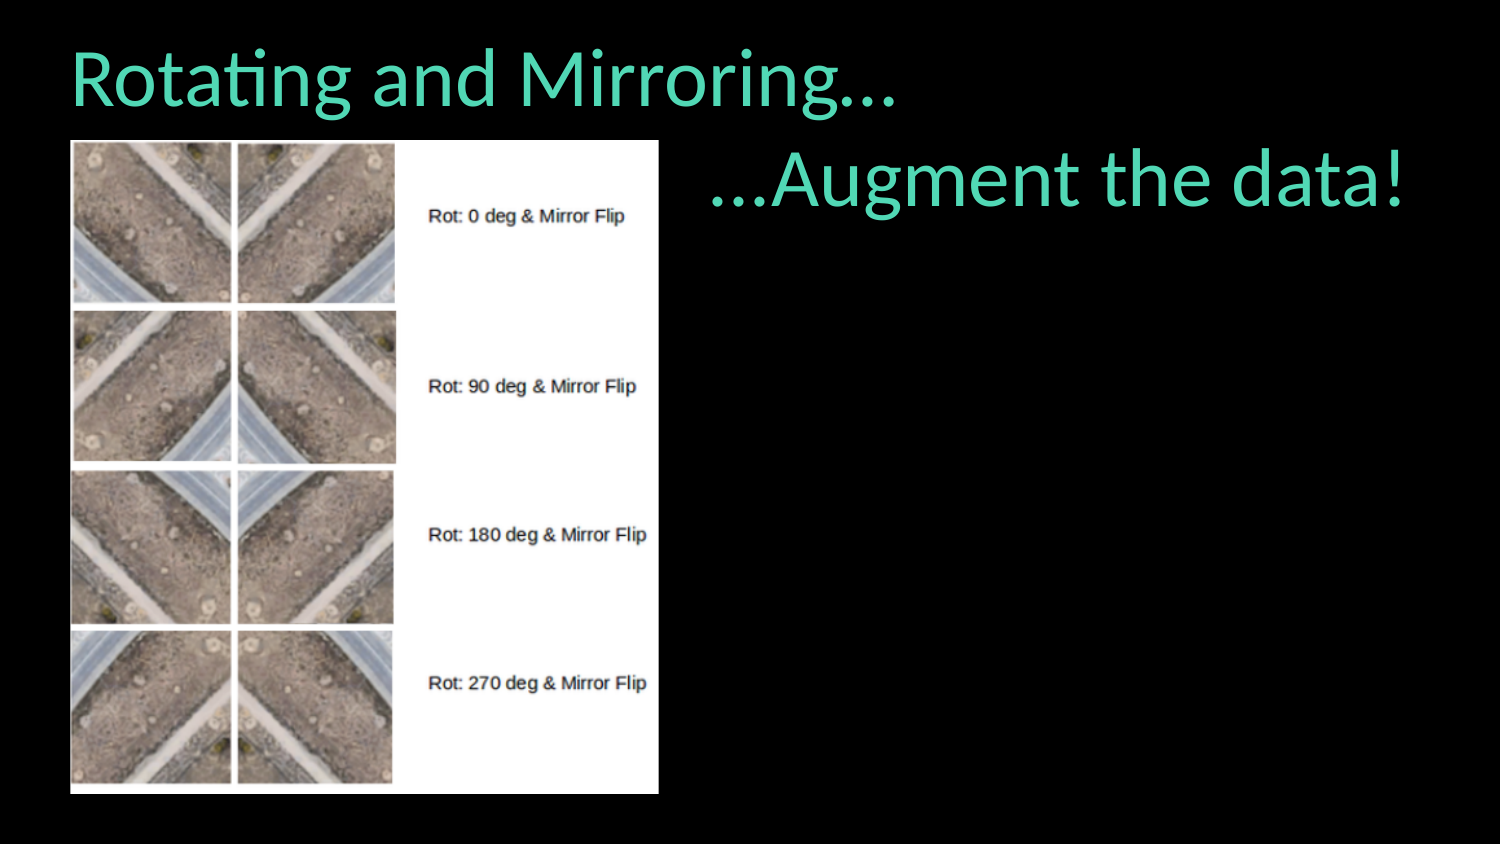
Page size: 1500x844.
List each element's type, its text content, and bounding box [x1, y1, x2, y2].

text_box Rotating and Mirroring… ...Augment the data! [55, 7, 1478, 141]
picture [70, 140, 659, 794]
